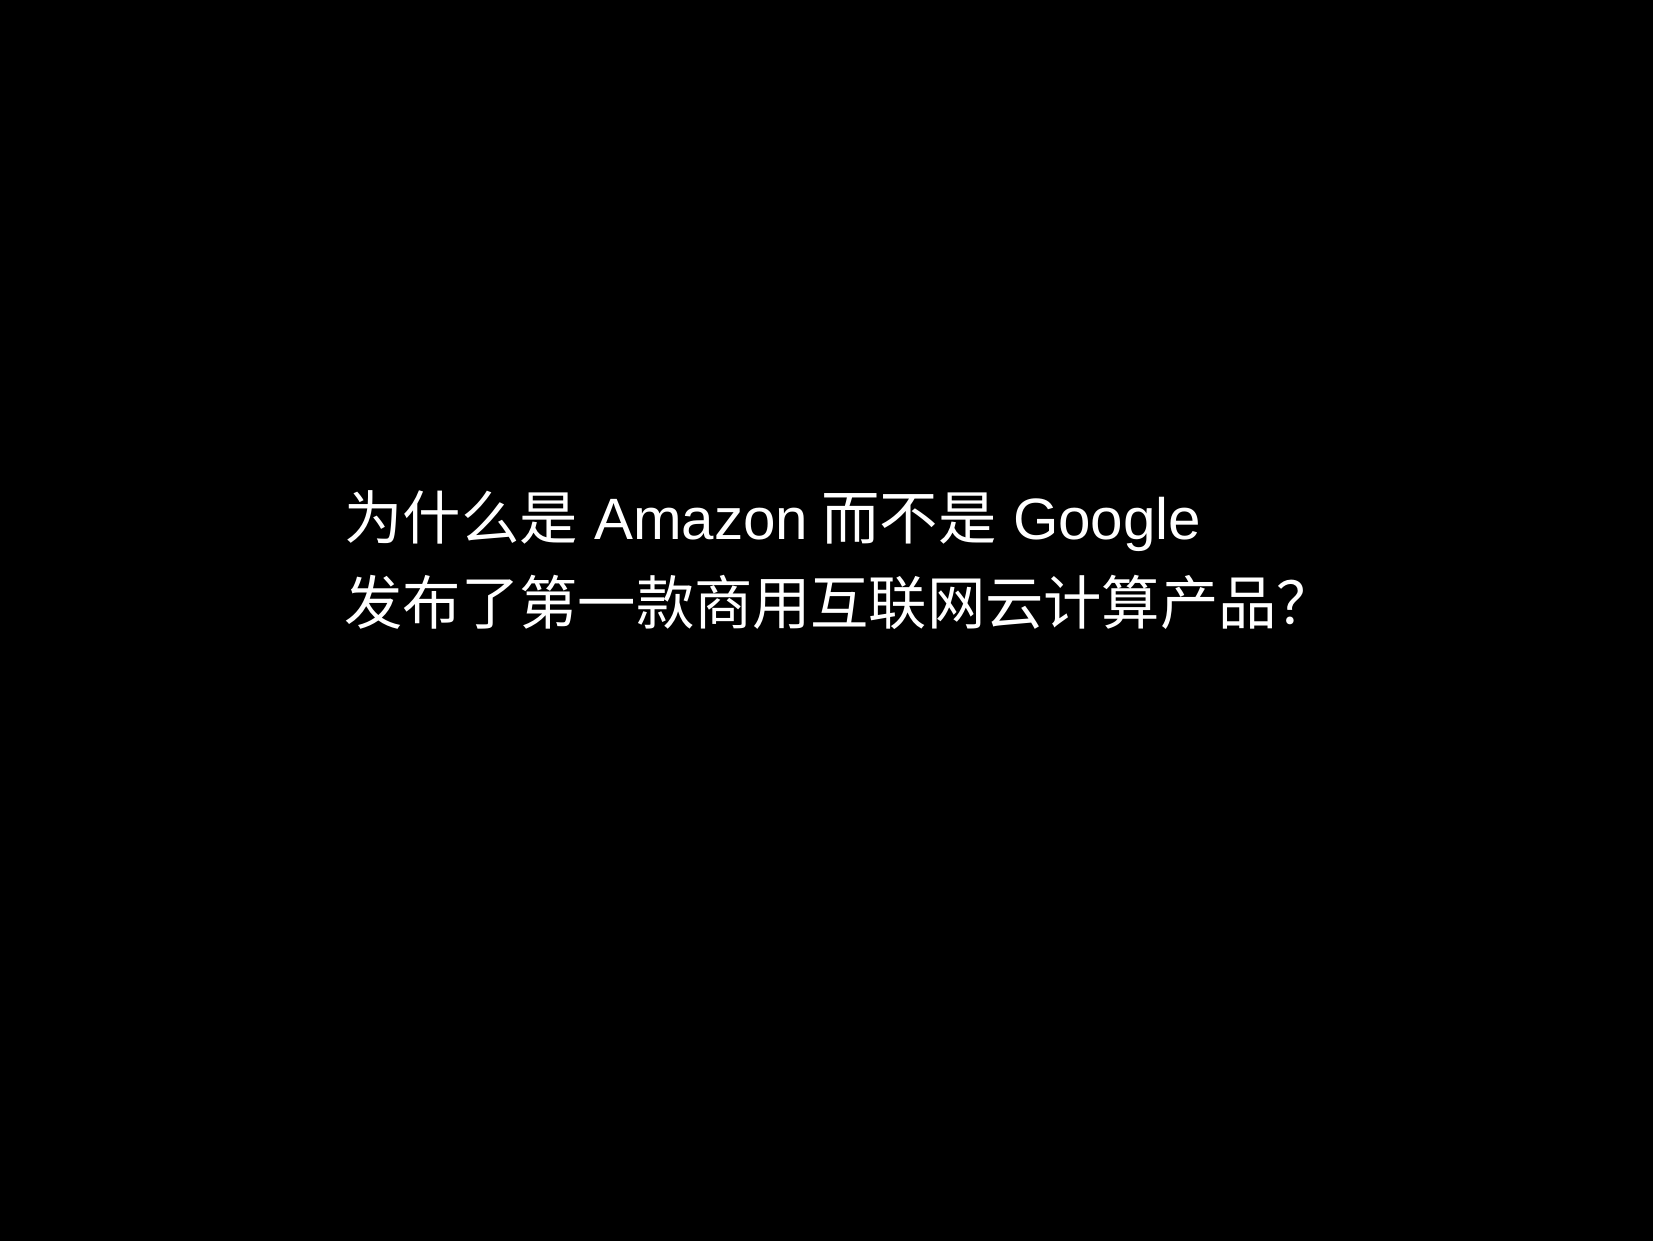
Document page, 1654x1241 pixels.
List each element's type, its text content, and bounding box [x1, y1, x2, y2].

text_box 为什么是Amazon而不是Google 发布了第一款商用互联网云计算产品？ [330, 465, 1381, 631]
